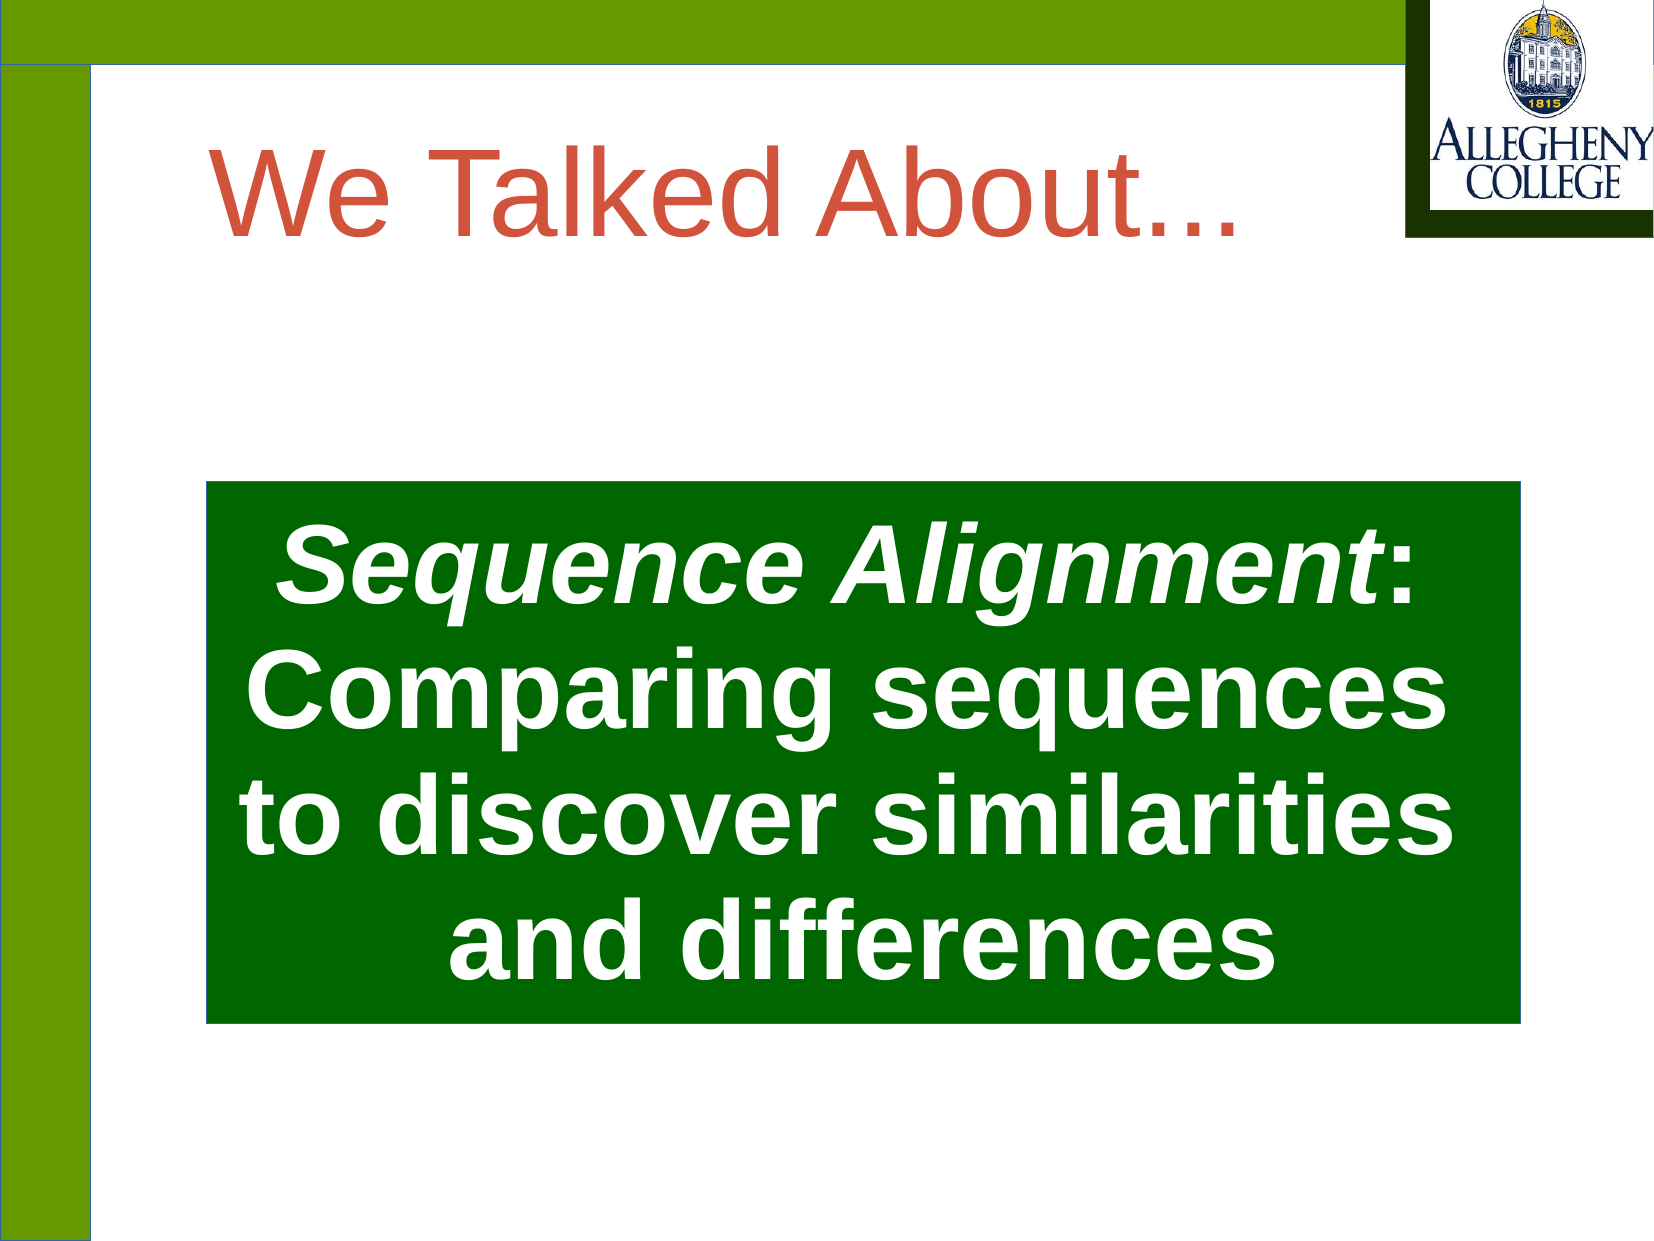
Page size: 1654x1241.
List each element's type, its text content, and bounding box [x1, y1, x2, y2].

text_box Sequence Alignment: Comparing sequences to discover similarities and differences [206, 481, 1521, 1024]
text_box [0, 0, 1654, 1241]
text_box We Talked About... [193, 104, 1378, 268]
picture [1430, 0, 1654, 210]
